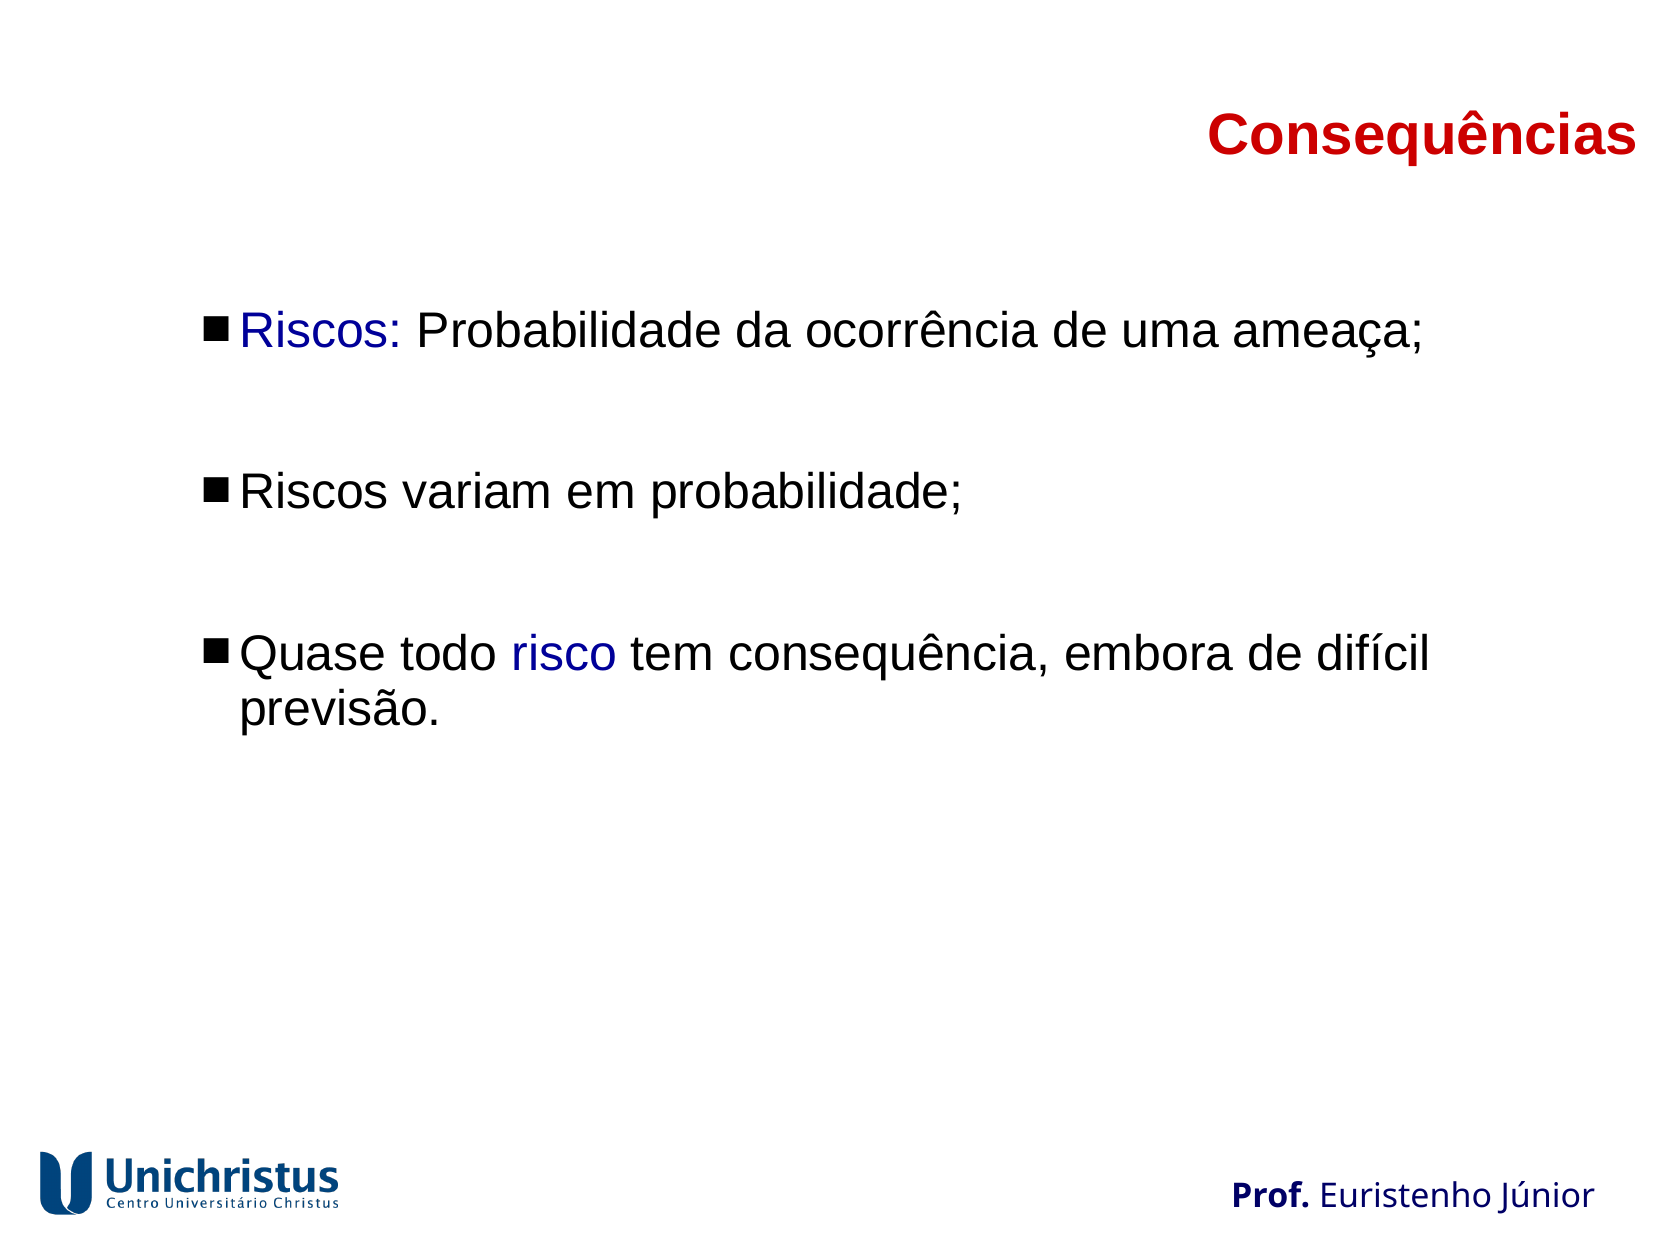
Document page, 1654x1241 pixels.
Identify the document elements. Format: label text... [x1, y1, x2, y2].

picture [35, 1148, 343, 1217]
text_box Prof. Euristenho Júnior [1216, 1163, 1654, 1224]
text_box Consequências [1193, 94, 1654, 175]
text_box Riscos: Probabilidade da ocorrência de uma ameaça; Riscos variam em probabilidade; Quase todo risco tem consequência, embora de difícil previsão. [188, 295, 1536, 744]
